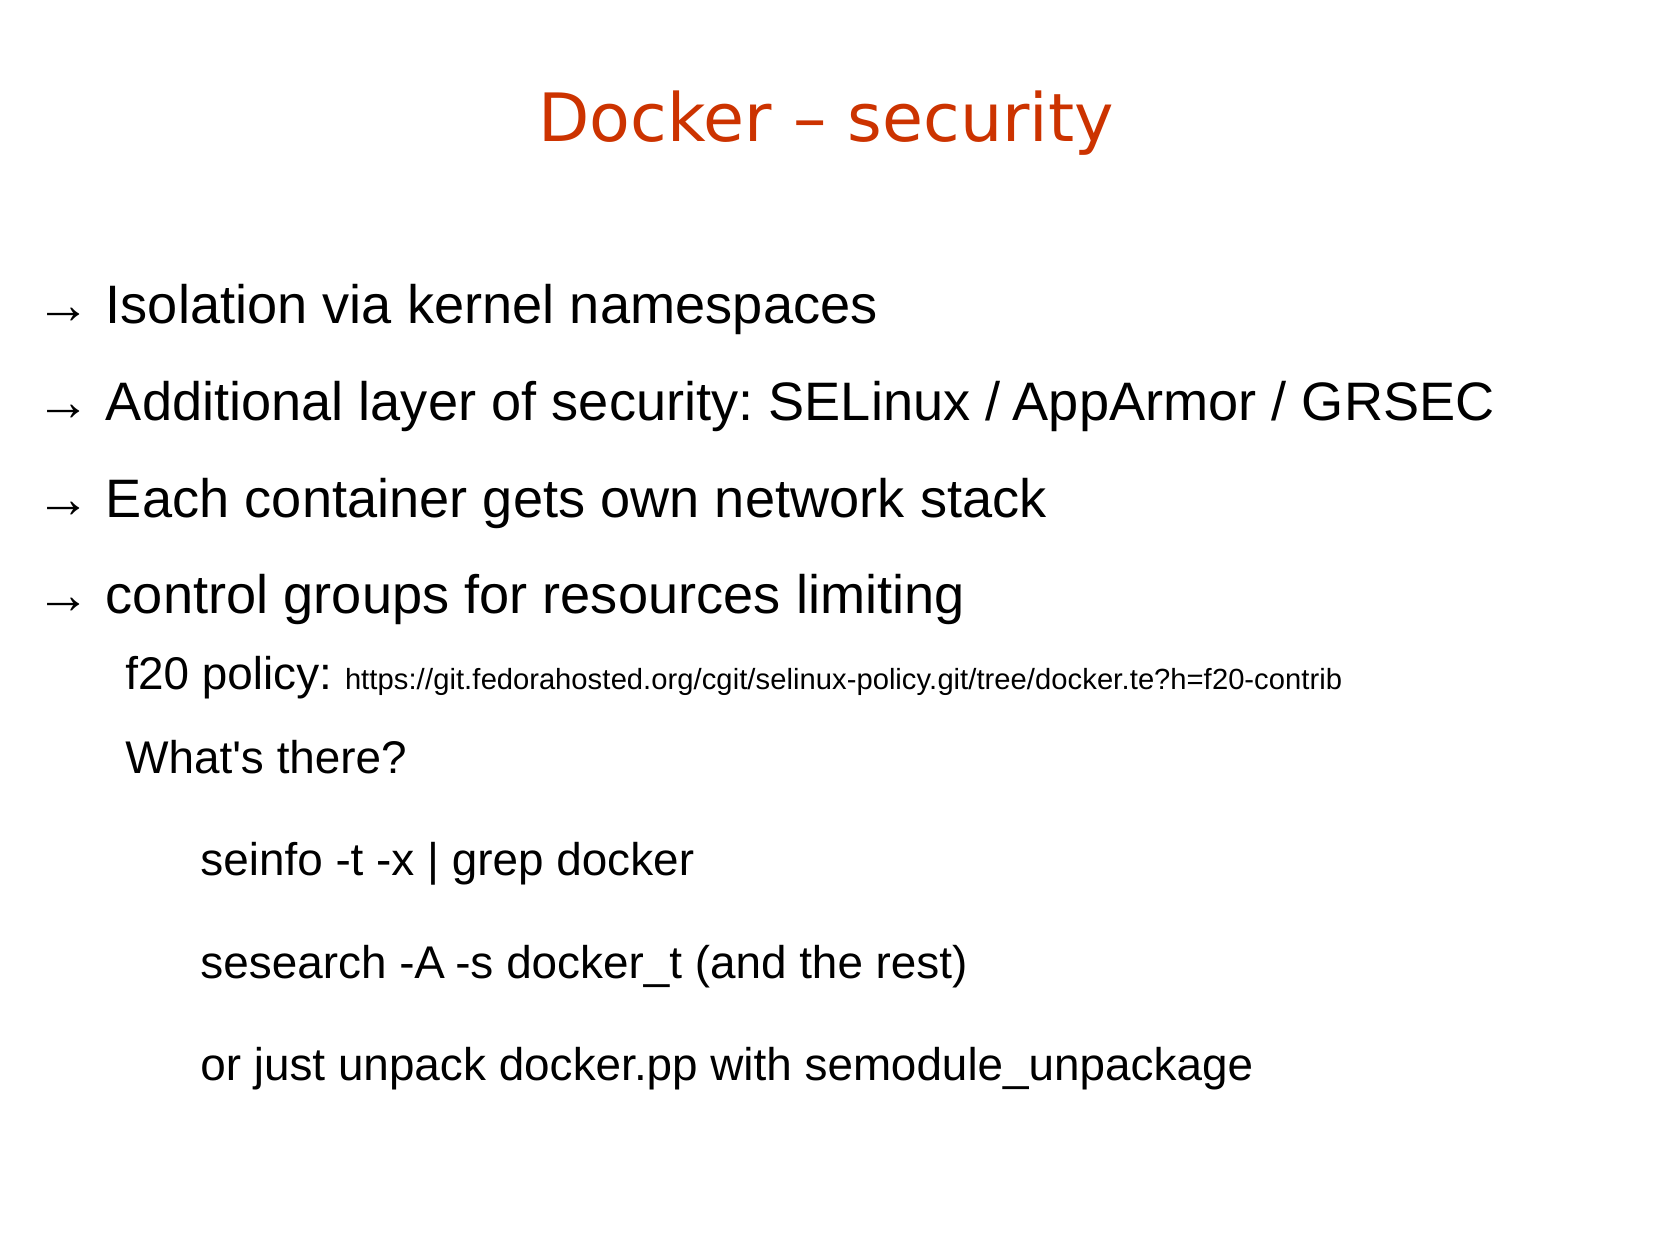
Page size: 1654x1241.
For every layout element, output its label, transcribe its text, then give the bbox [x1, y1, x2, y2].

text_box Docker – security [523, 72, 1130, 166]
text_box → Isolation via kernel namespaces → Additional layer of security: SELinux / AppArmor / GRSEC → Each container gets own network stack → control groups for resources limiting [21, 236, 1628, 603]
text_box f20 policy: https://git.fedorahosted.org/cgit/selinux-policy.git/tree/docker.te?h=f20-contrib What's there? seinfo -t -x | grep docker sesearch -A -s docker_t (and the rest) or just unpack docker.pp with semodule_unpackage [110, 640, 1543, 1150]
